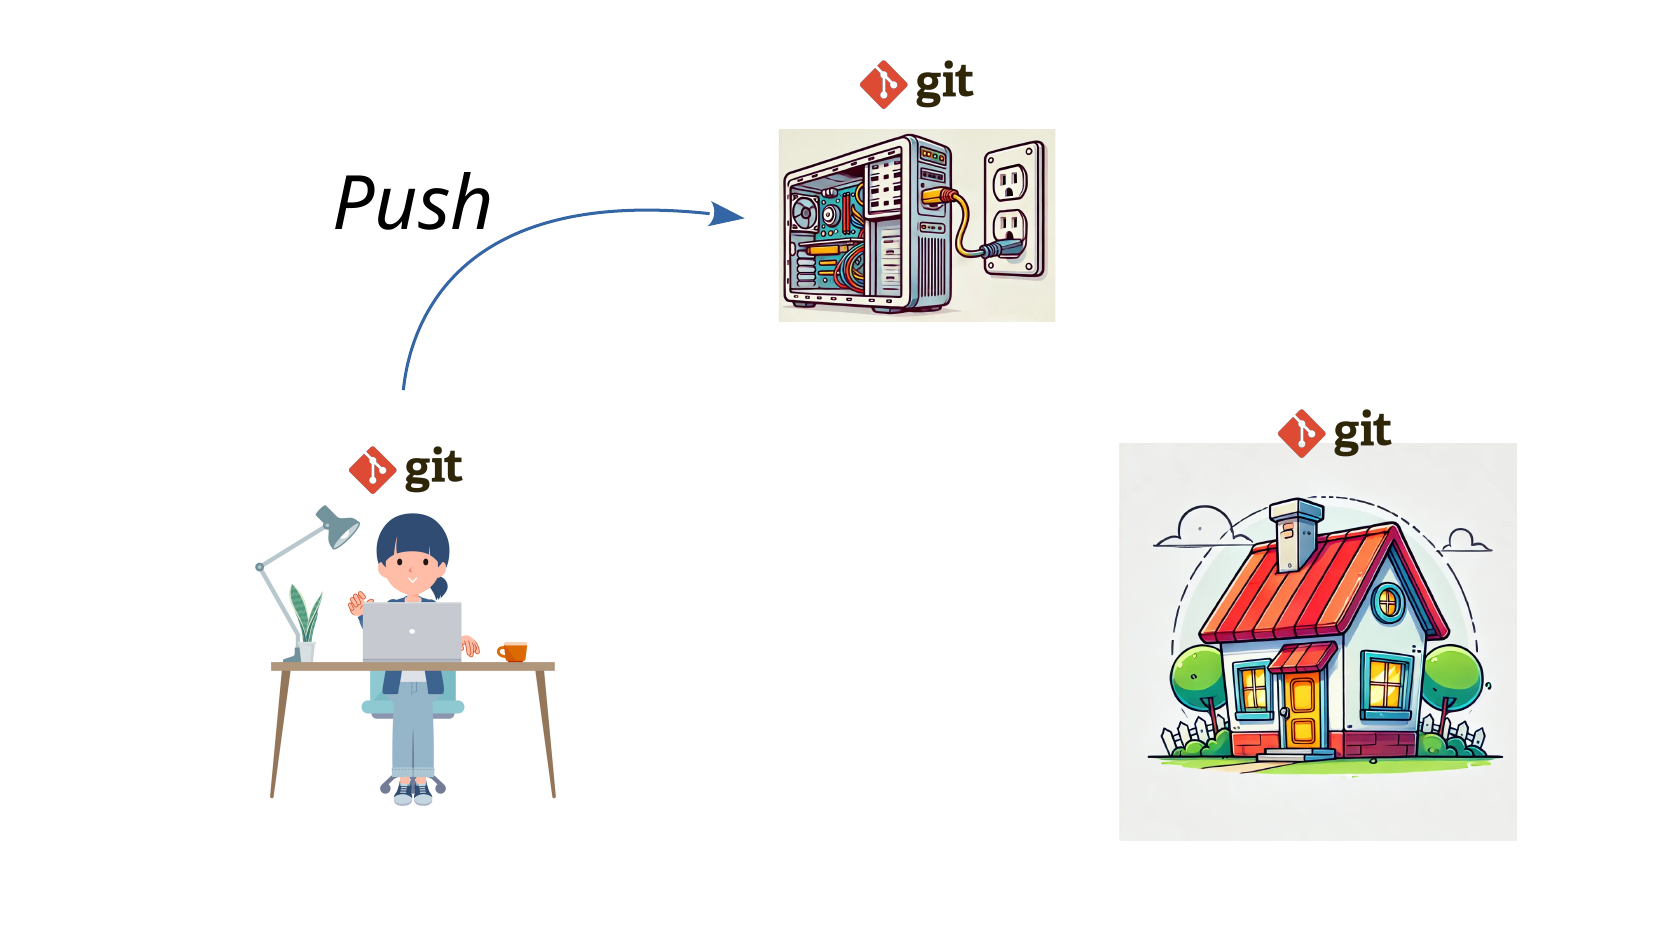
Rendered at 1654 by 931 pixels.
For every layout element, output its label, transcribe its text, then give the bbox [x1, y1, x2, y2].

picture [860, 60, 974, 109]
picture [778, 129, 1056, 322]
picture [1119, 409, 1517, 841]
text_box Push [288, 141, 538, 238]
picture [161, 446, 628, 868]
